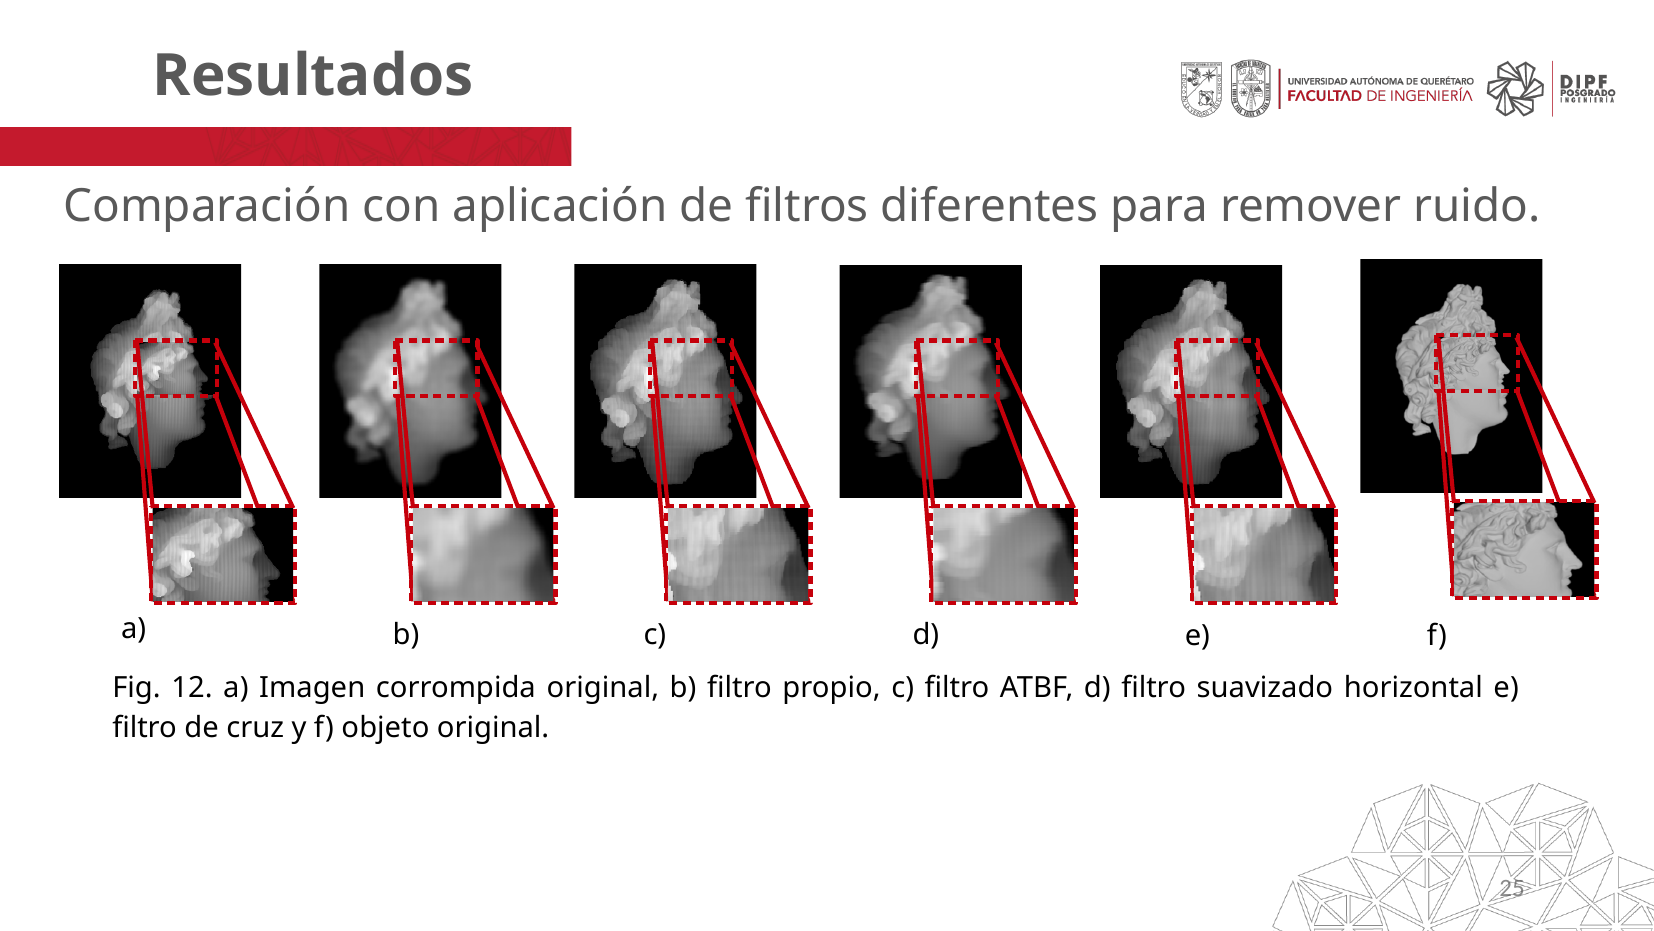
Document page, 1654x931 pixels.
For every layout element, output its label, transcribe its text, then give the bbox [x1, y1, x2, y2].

picture [1186, 460, 1190, 498]
picture [926, 463, 930, 498]
text_box a) [106, 600, 204, 650]
picture [412, 508, 554, 602]
picture [59, 264, 242, 498]
picture [1453, 502, 1595, 597]
picture [152, 508, 294, 602]
picture [667, 508, 809, 602]
picture [1446, 452, 1450, 493]
picture [0, 127, 572, 166]
picture [1100, 265, 1283, 498]
text_box f) [1412, 606, 1499, 656]
text_box b) [377, 606, 476, 656]
text_box Fig. 12. a) Imagen corrompida original, b) filtro propio, c) filtro ATBF, d) filtro suavizado horizontal e) filtro de cruz y f) objeto original. [97, 658, 1536, 743]
text_box c) [628, 606, 727, 656]
picture [319, 264, 502, 498]
picture [145, 459, 149, 498]
picture [1193, 508, 1335, 602]
text_box d) [897, 606, 996, 656]
text_box Resultados [54, 11, 572, 127]
picture [933, 508, 1074, 602]
picture [1176, 54, 1620, 133]
picture [1257, 773, 1654, 931]
picture [574, 264, 757, 498]
text_box Comparación con aplicación de filtros diferentes para remover ruido. [48, 168, 1612, 238]
text_box e) [1170, 606, 1257, 656]
picture [839, 265, 1022, 498]
picture [405, 457, 409, 498]
picture [660, 457, 664, 498]
picture [1360, 259, 1543, 493]
